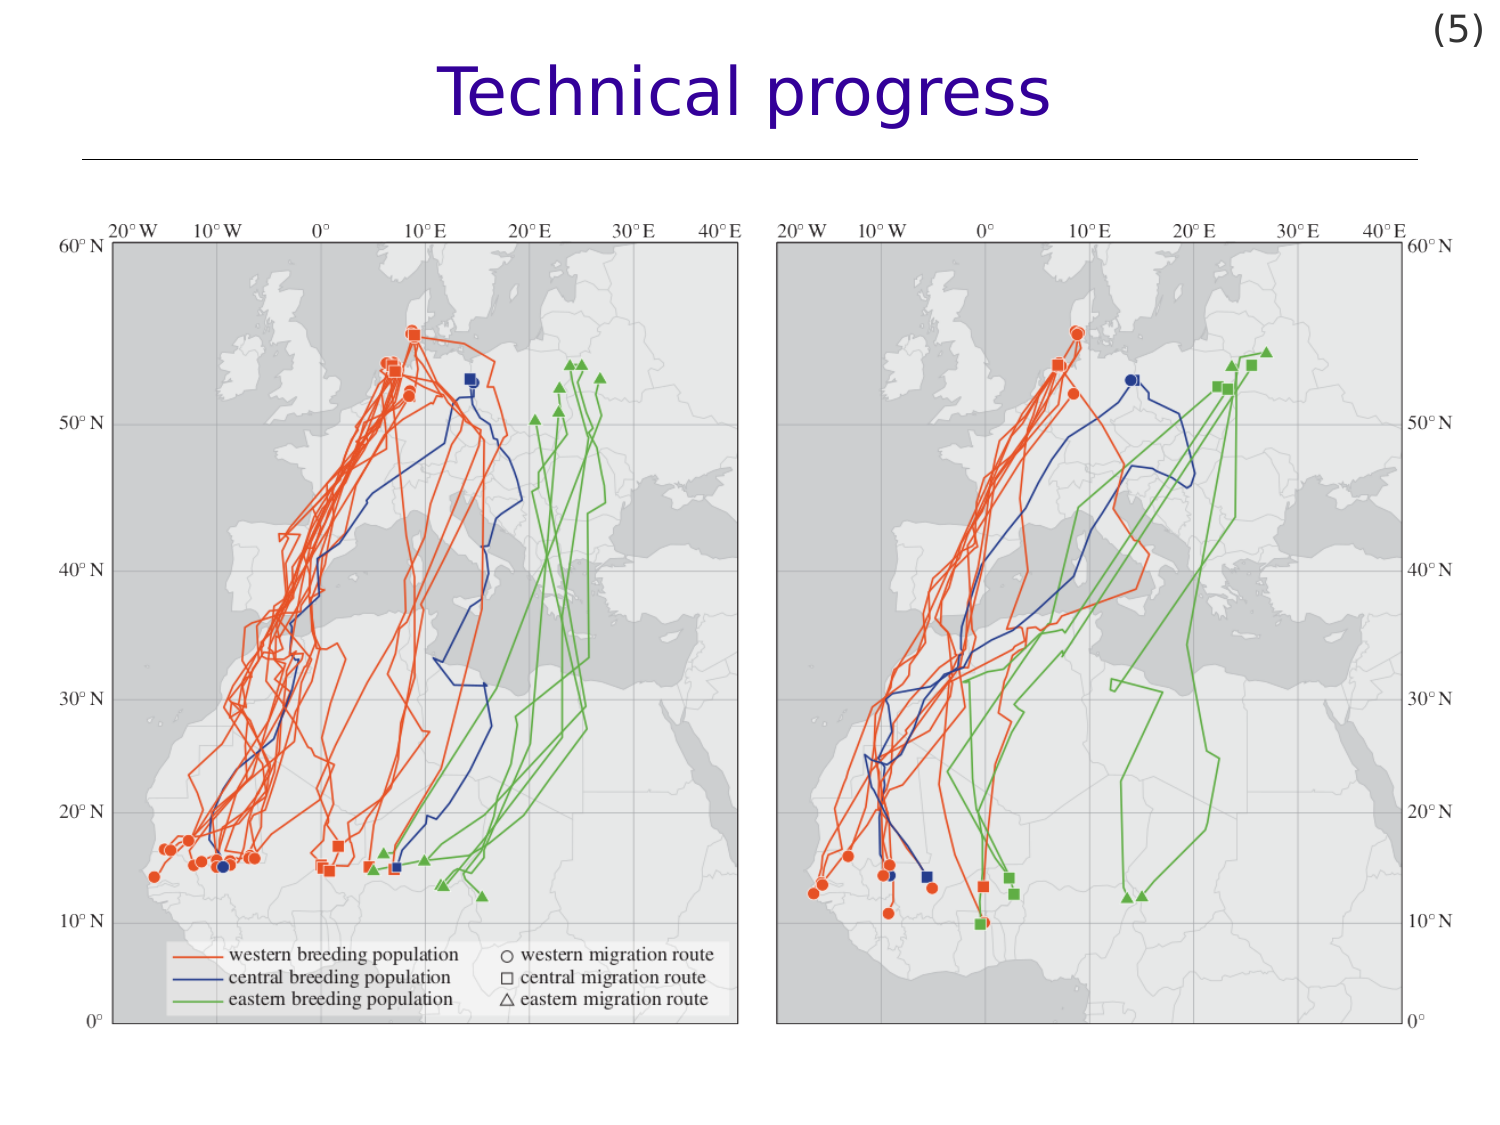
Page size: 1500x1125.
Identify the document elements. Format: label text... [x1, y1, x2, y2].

picture [59, 224, 1453, 1029]
title Technical progress [437, 42, 1063, 142]
text_box (5) [1417, 0, 1500, 60]
